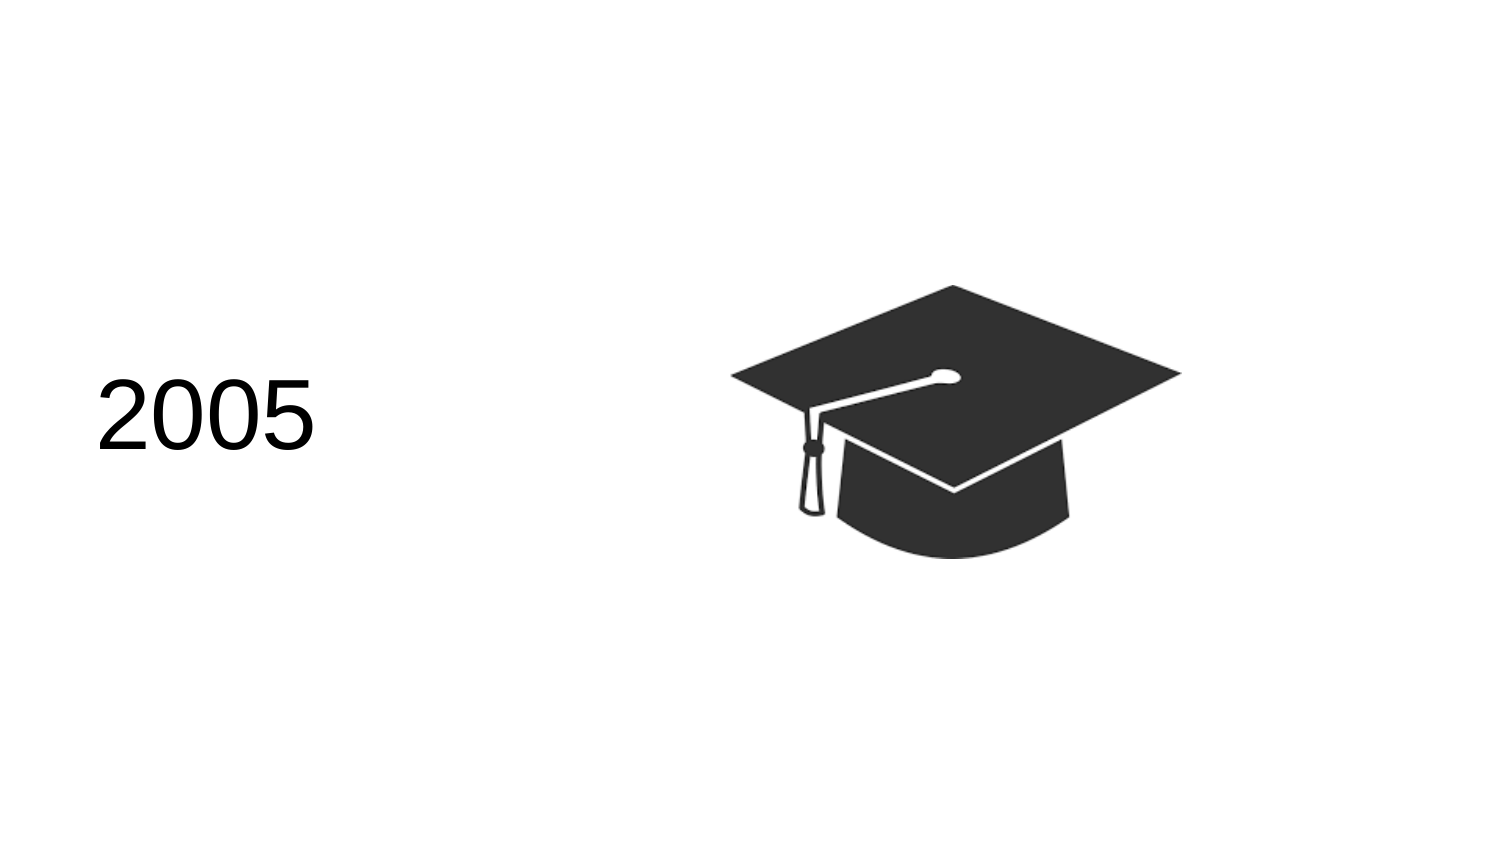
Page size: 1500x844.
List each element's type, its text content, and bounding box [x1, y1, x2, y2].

picture [730, 285, 1182, 559]
title 2005 [80, 73, 1125, 745]
